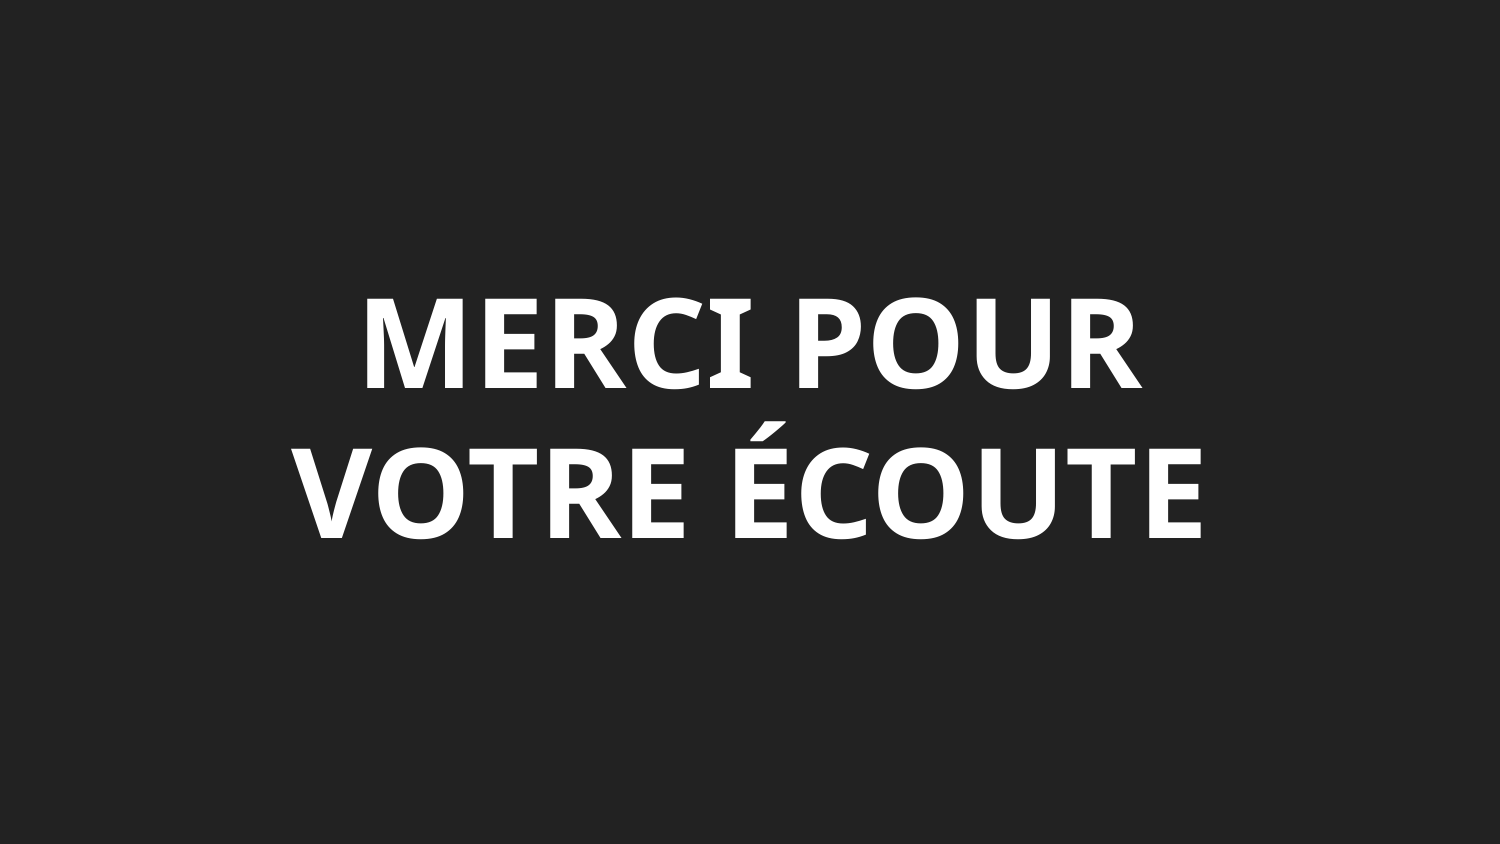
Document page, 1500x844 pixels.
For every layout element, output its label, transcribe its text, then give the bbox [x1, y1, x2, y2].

title MERCI POUR VOTRE ÉCOUTE [212, 248, 1288, 596]
